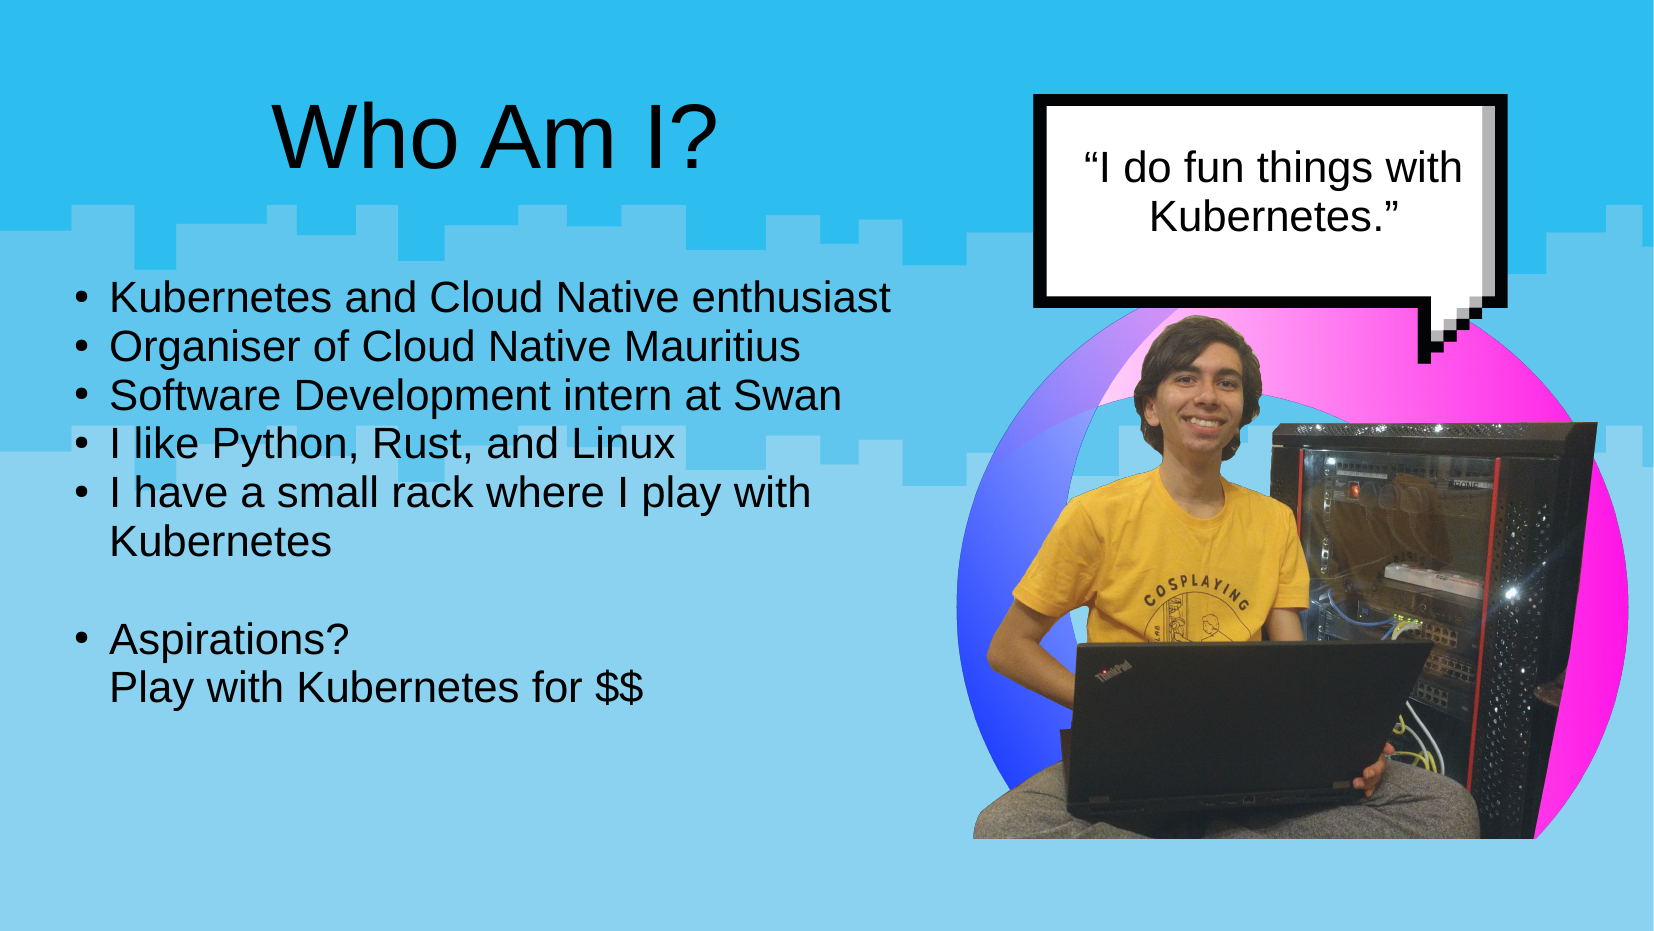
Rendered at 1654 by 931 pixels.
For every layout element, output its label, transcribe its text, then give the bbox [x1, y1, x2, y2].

title Who Am I? [76, 59, 916, 215]
picture [0, 0, 1654, 931]
text_box Kubernetes and Cloud Native enthusiast Organiser of Cloud Native Mauritius Software Development intern at Swan I like Python, Rust, and Linux I have a small rack where I play with Kubernetes Aspirations? Play with Kubernetes for $$ [59, 265, 916, 720]
text_box “I do fun things with Kubernetes.” [1067, 136, 1481, 284]
